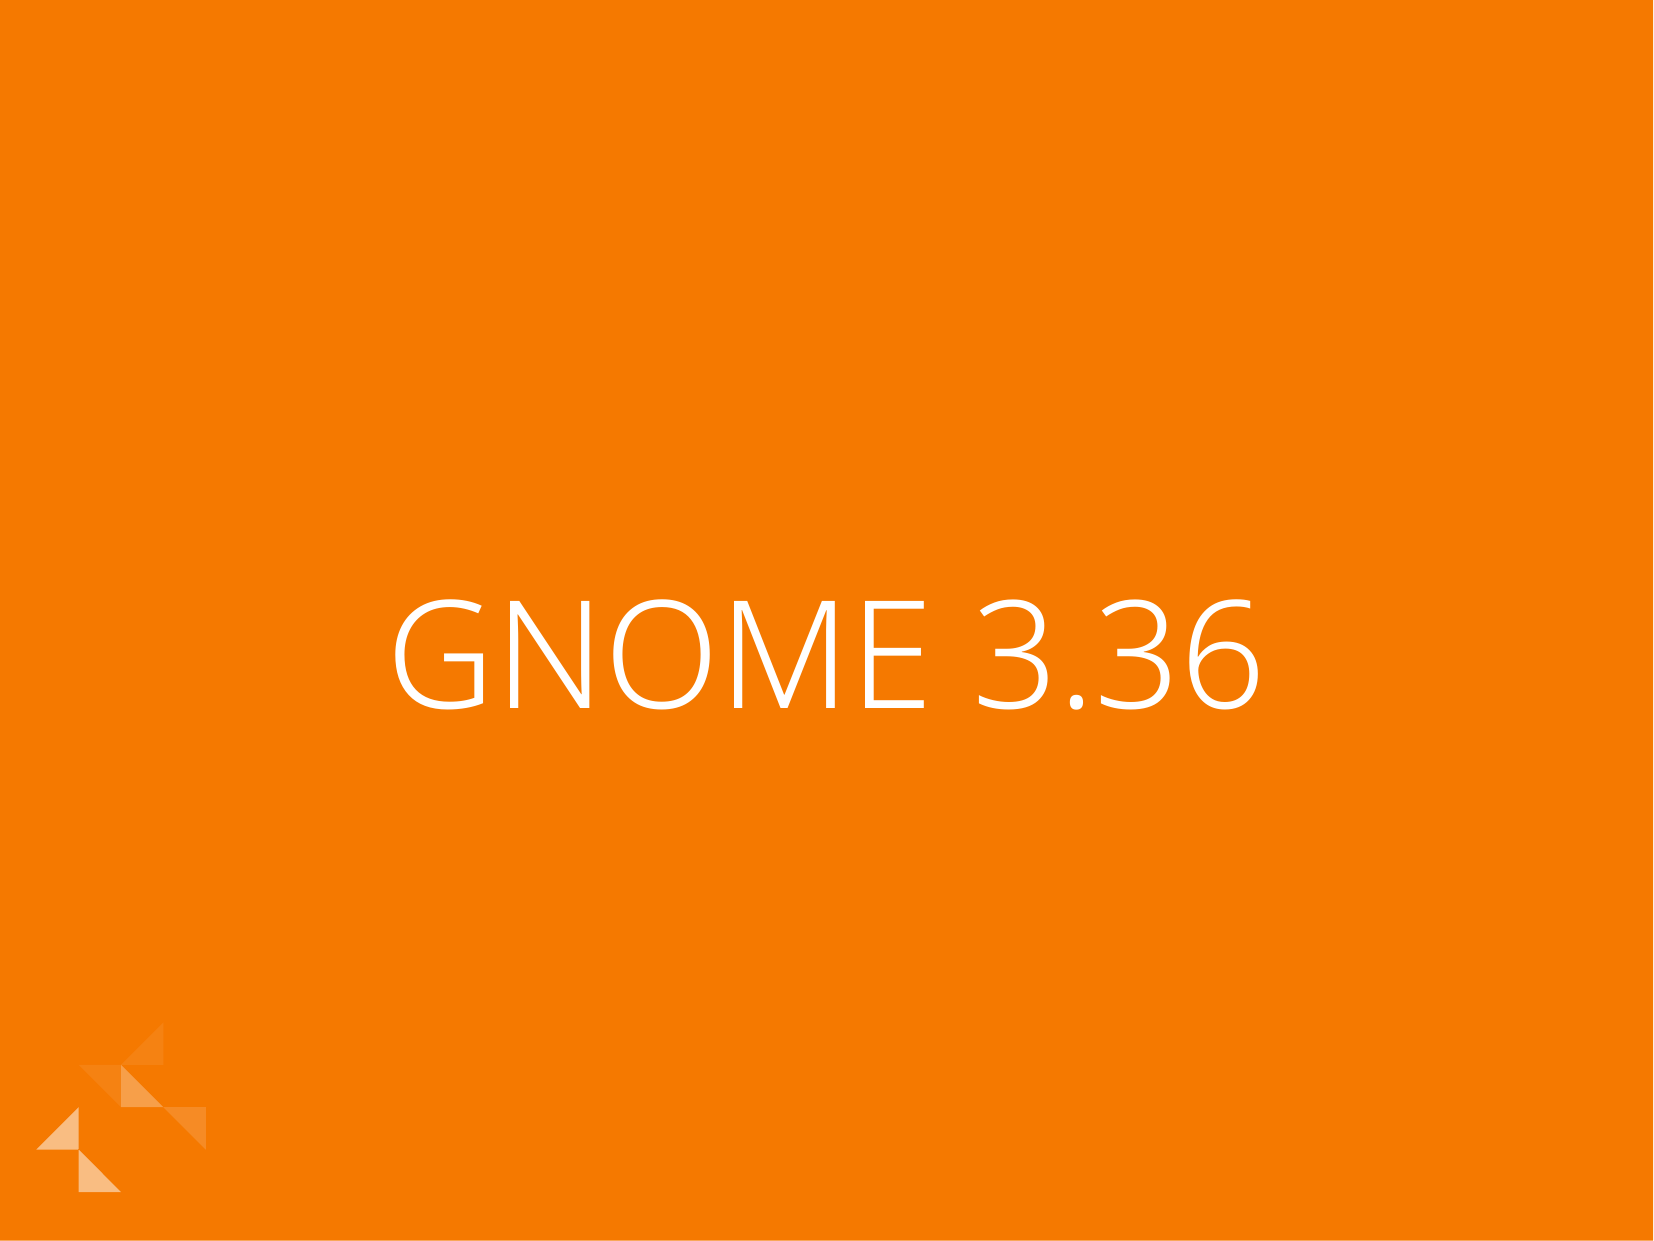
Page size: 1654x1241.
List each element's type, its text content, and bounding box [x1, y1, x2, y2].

list GNOME 3.36 [82, 290, 1571, 1010]
